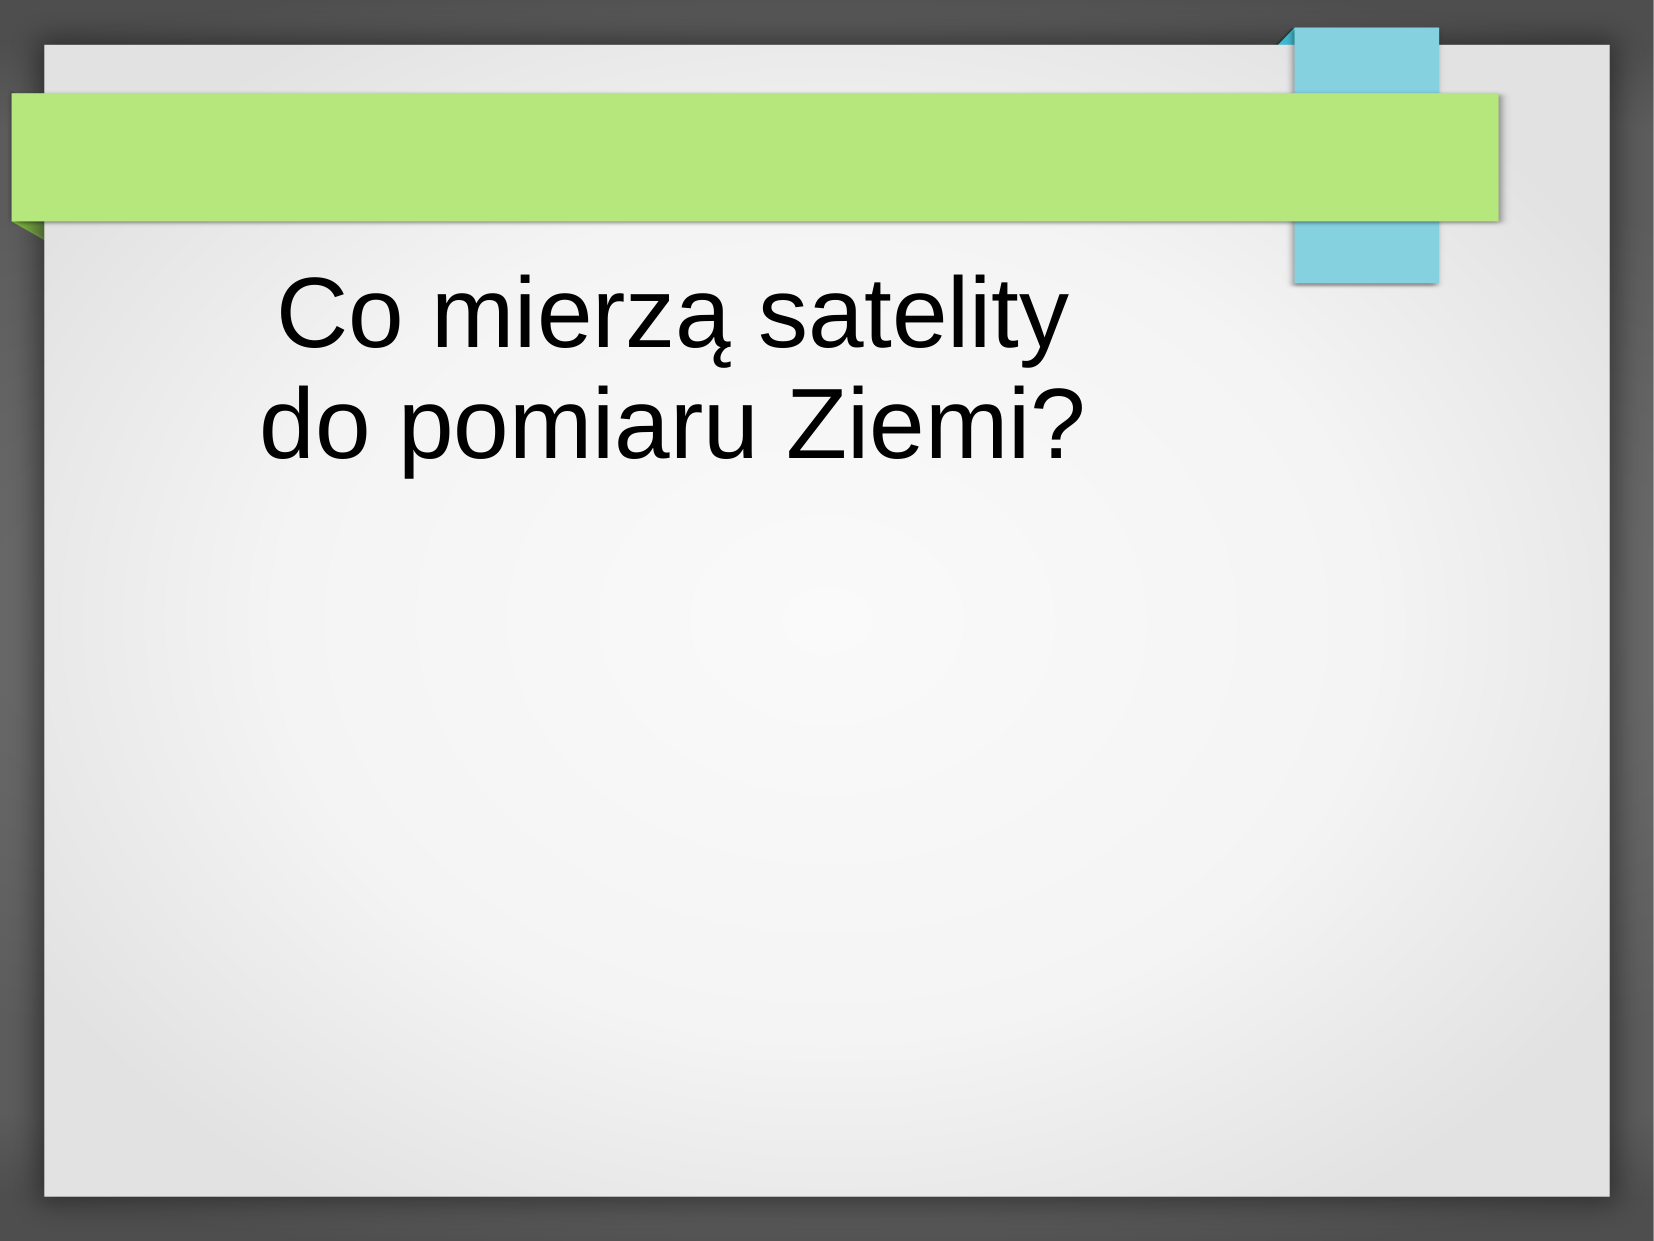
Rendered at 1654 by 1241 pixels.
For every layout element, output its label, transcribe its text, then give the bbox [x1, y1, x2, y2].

picture [0, 0, 1654, 1241]
subtitle Co mierzą satelity do pomiaru Ziemi? [82, 94, 1264, 643]
